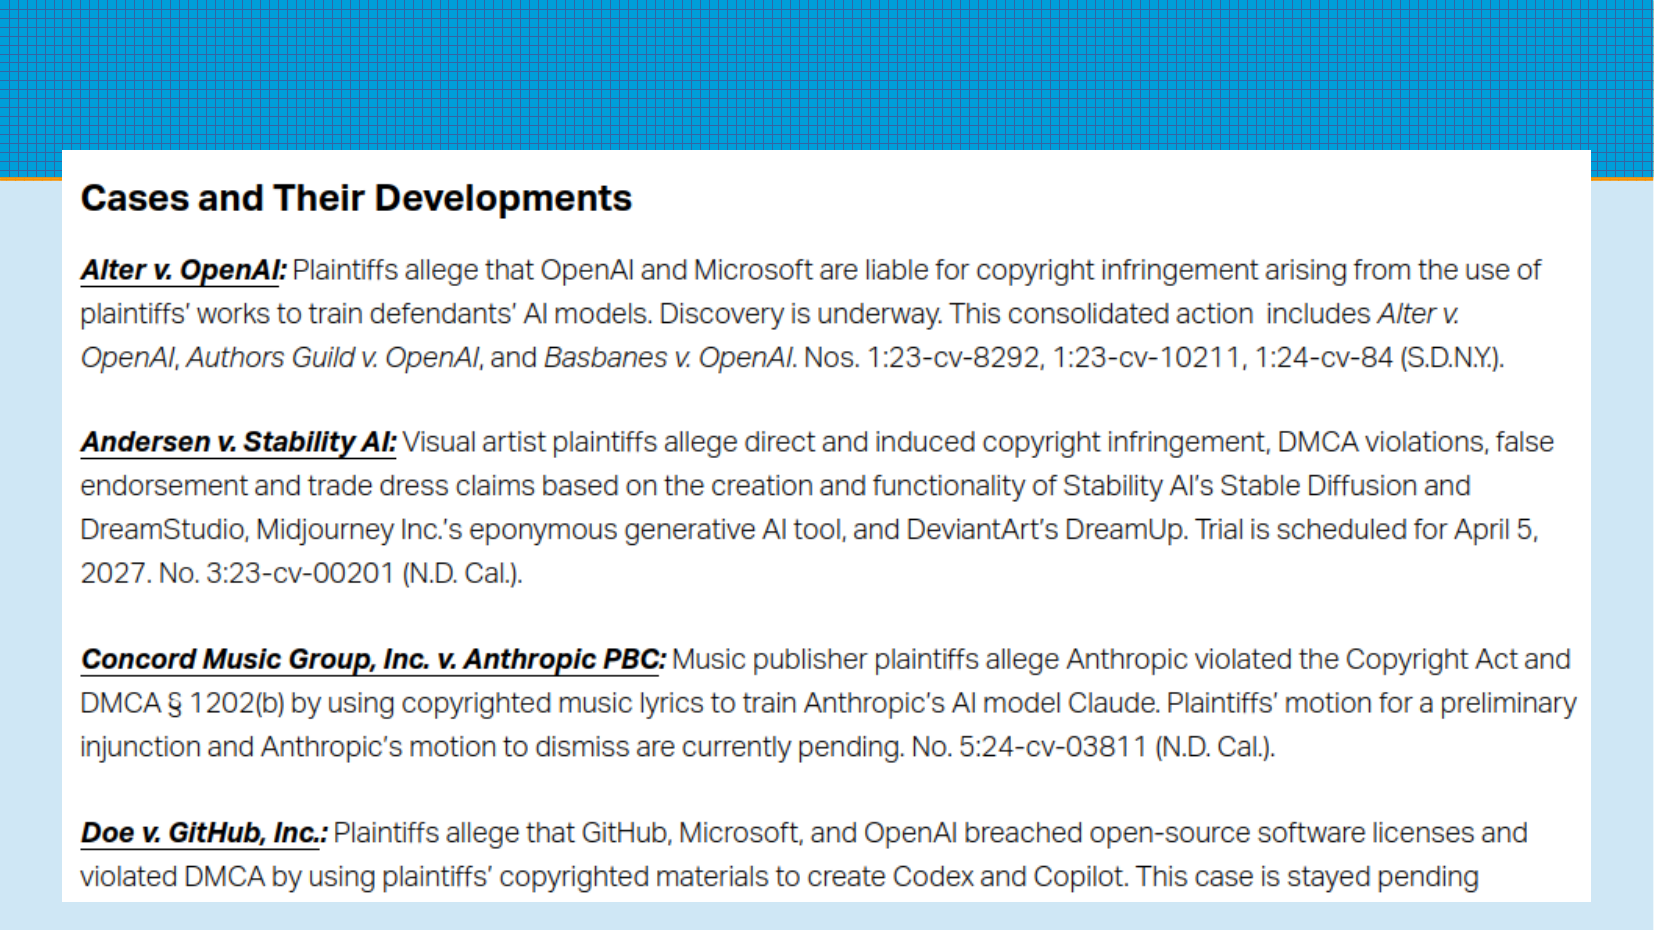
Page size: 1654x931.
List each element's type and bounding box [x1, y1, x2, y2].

picture [62, 151, 1591, 902]
